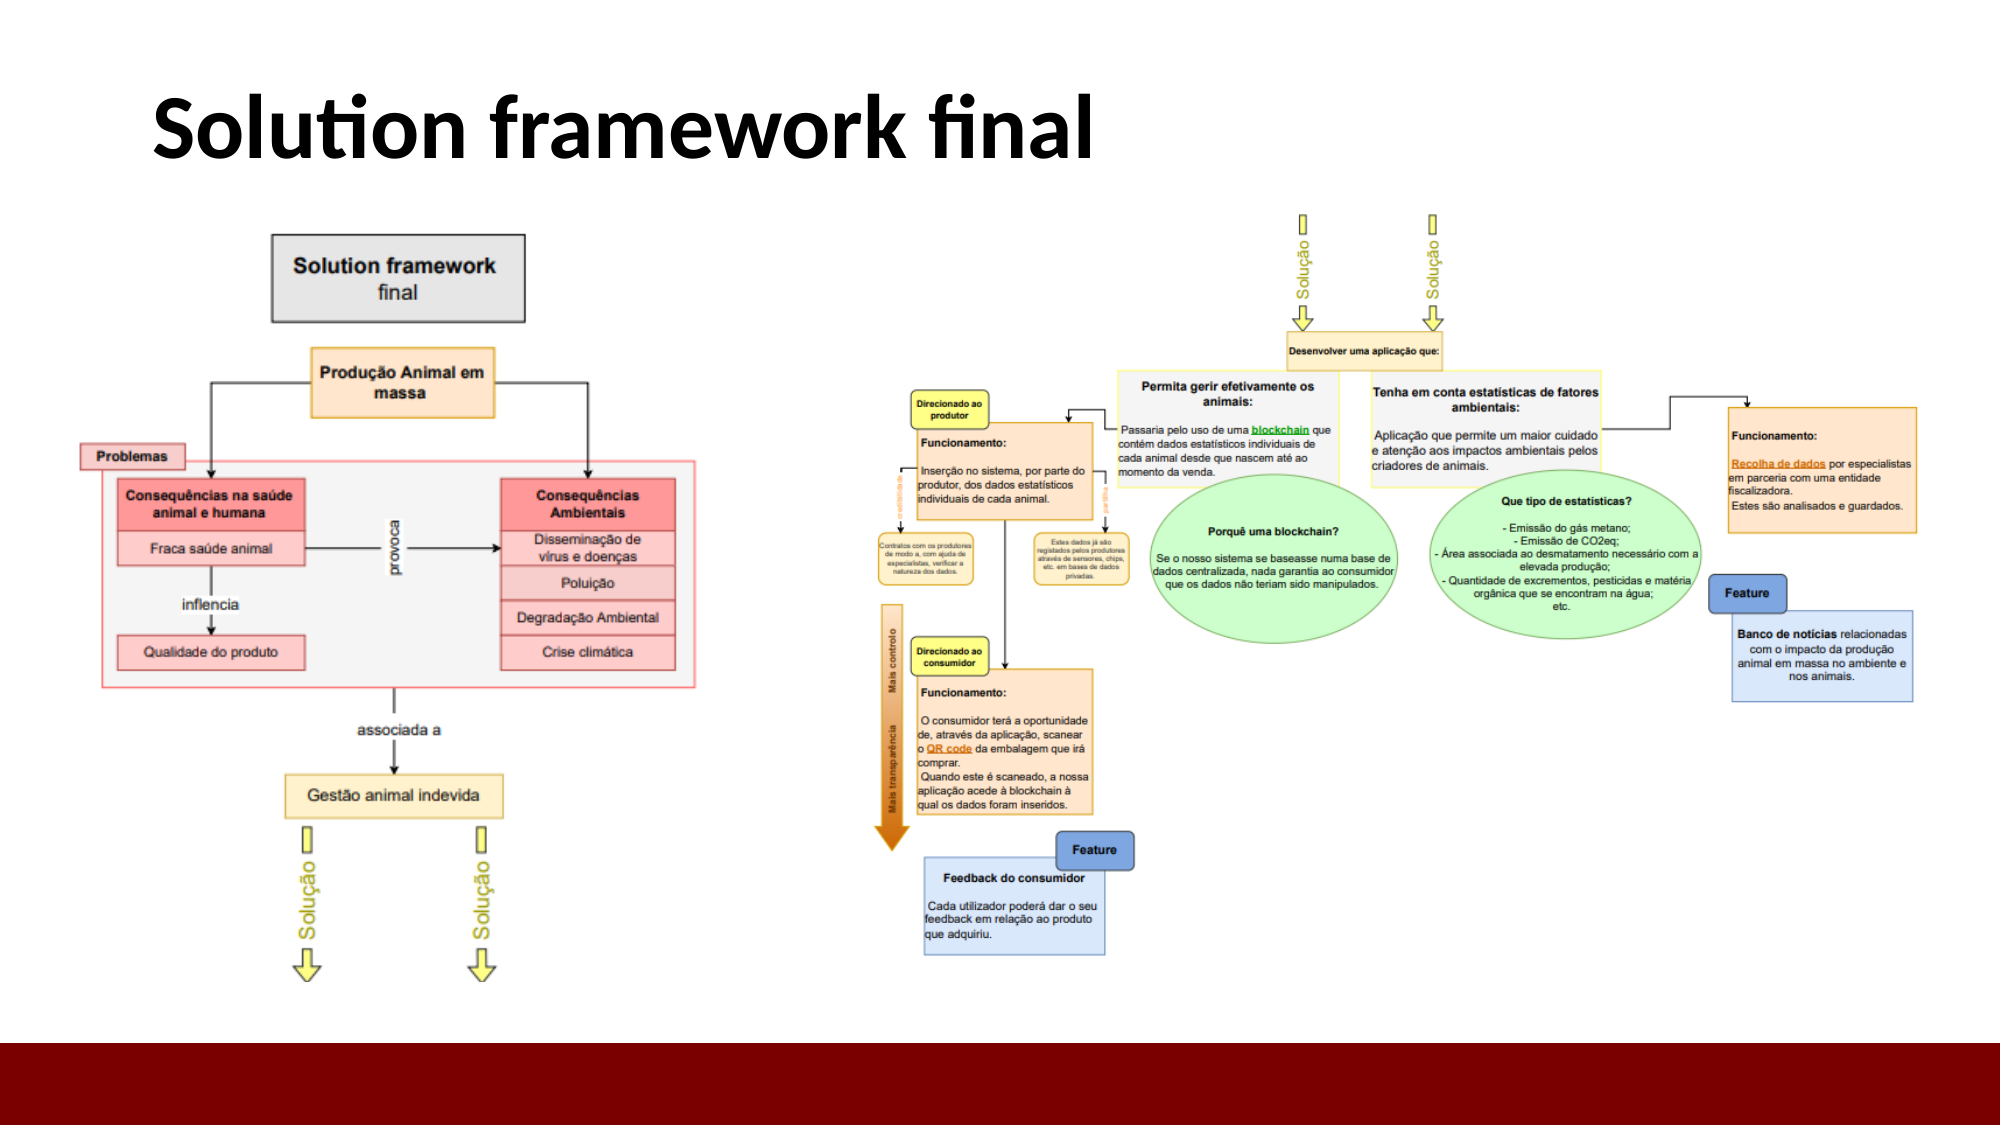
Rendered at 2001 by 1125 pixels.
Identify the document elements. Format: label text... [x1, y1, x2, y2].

picture [11, 192, 764, 982]
picture [870, 210, 1924, 965]
text_box [0, 1043, 2000, 1125]
title Solution framework final [137, 20, 1863, 238]
